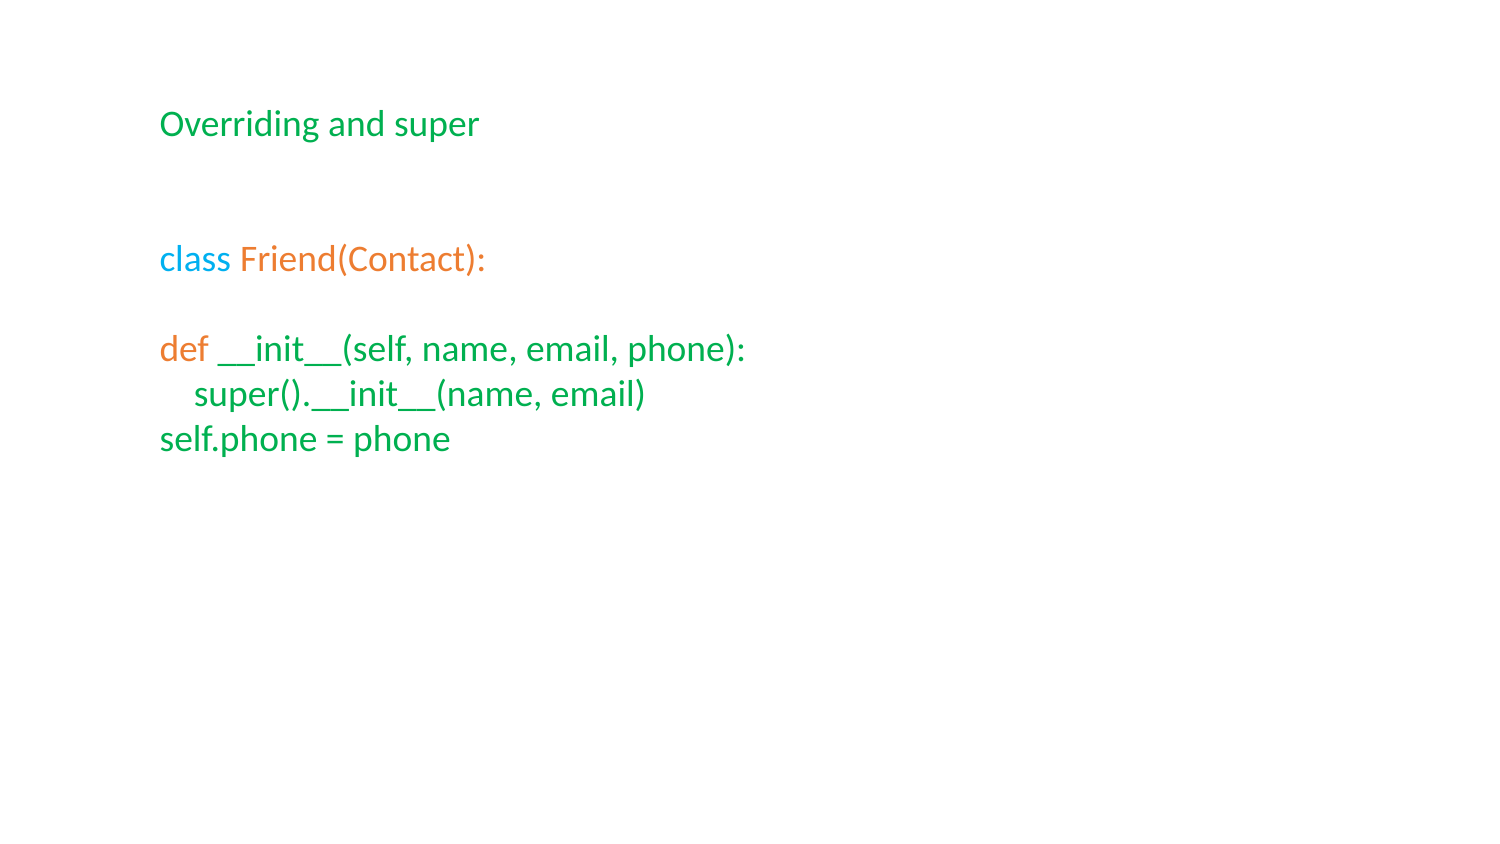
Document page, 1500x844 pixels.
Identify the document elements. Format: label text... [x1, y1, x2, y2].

text_box class Friend(Contact): def __init__(self, name, email, phone): super().__init__(name, email) self.phone = phone [145, 226, 789, 466]
text_box Overriding and super [145, 92, 496, 152]
